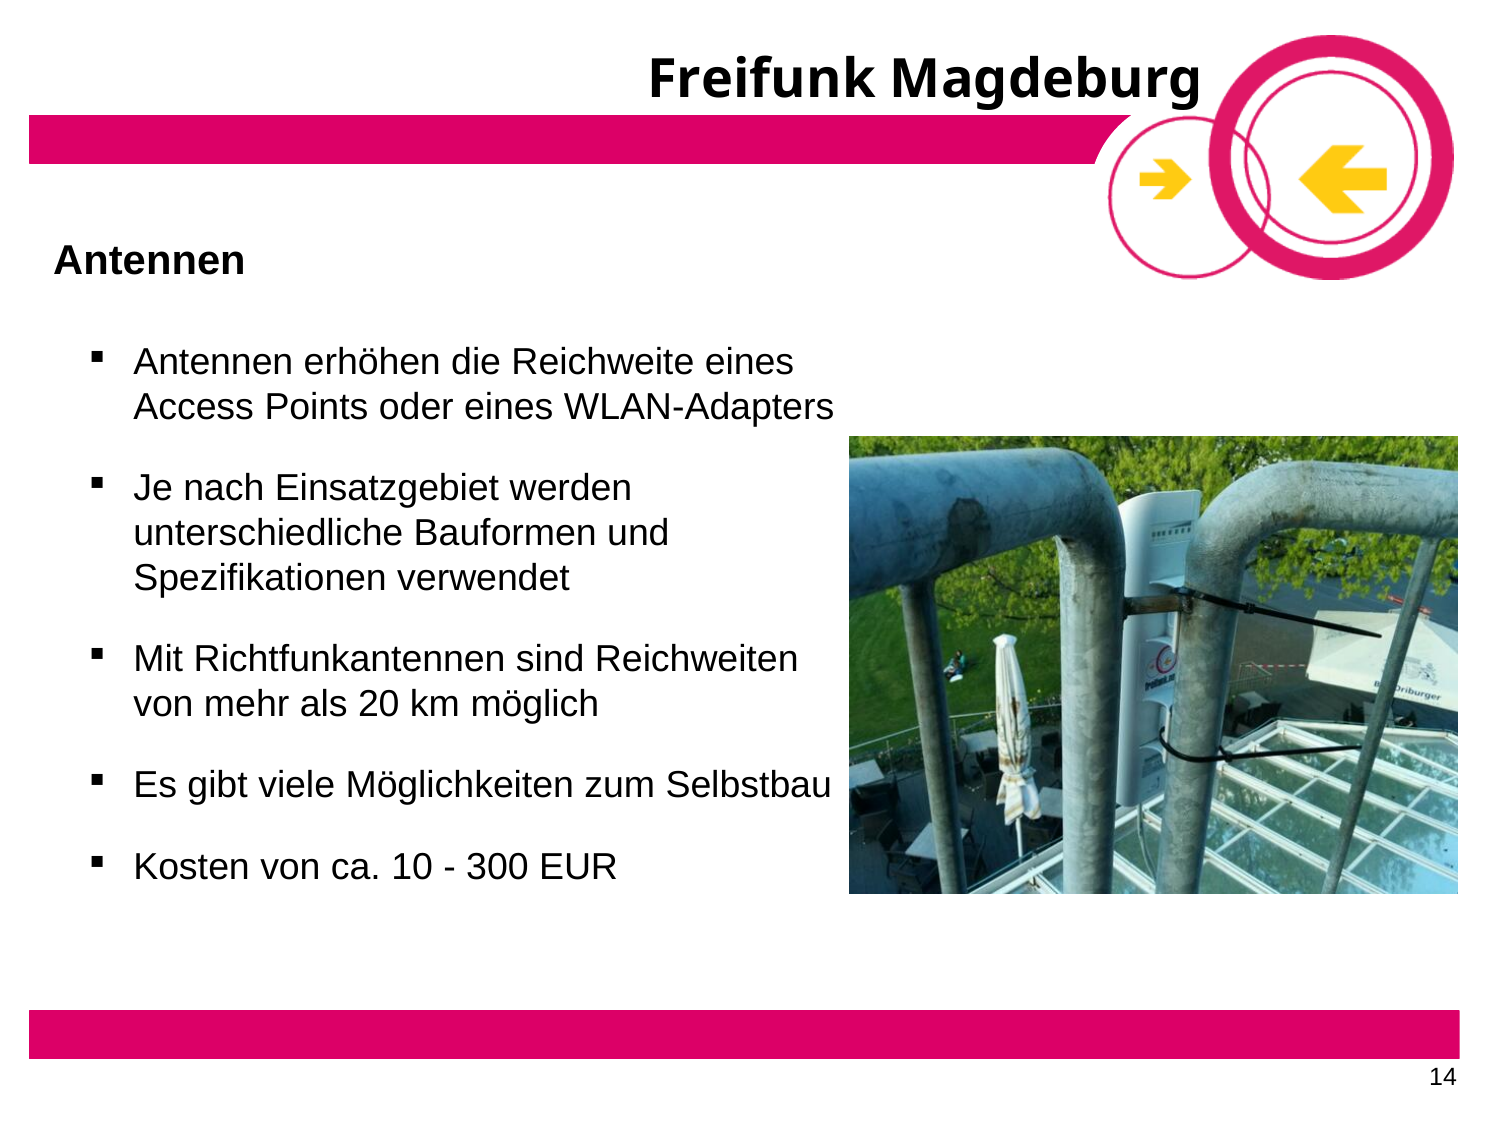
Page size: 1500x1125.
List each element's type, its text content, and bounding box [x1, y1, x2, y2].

picture [1107, 35, 1454, 280]
text_box Antennen [53, 233, 1046, 313]
text_box Antennen erhöhen die Reichweite eines Access Points oder eines WLAN-Adapters Je nach Einsatzgebiet werden unterschiedliche Bauformen und Spezifikationen verwendet Mit Richtfunkantennen sind Reichweiten von mehr als 20 km möglich Es gibt viele Möglichkeiten zum Selbstbau Kosten von ca. 10 - 300 EUR [59, 337, 864, 976]
picture [849, 436, 1458, 894]
